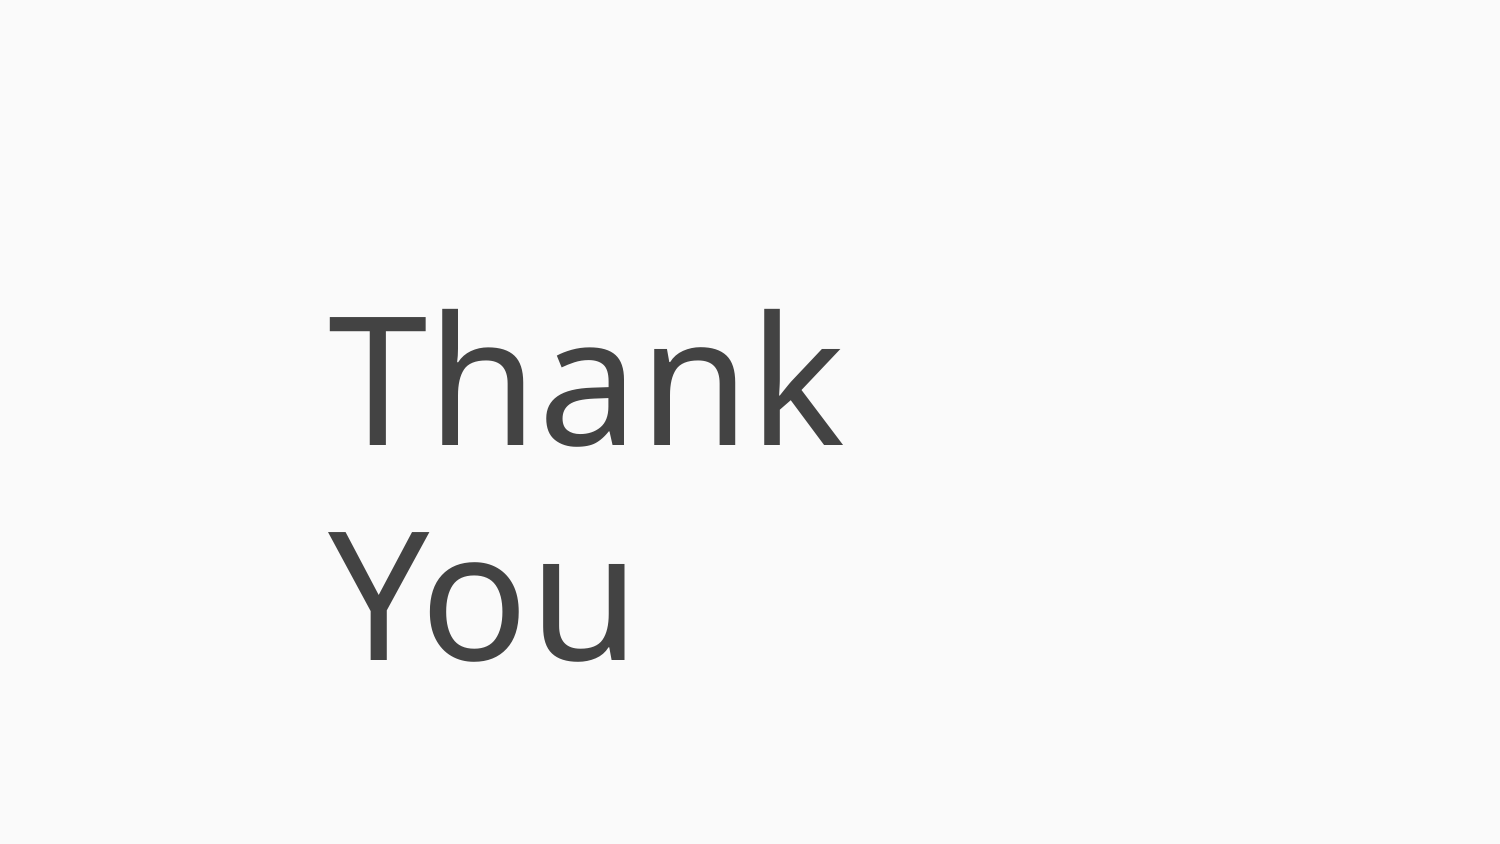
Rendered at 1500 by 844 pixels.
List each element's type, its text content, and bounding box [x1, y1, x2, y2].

text_box Thank You [313, 251, 1185, 712]
